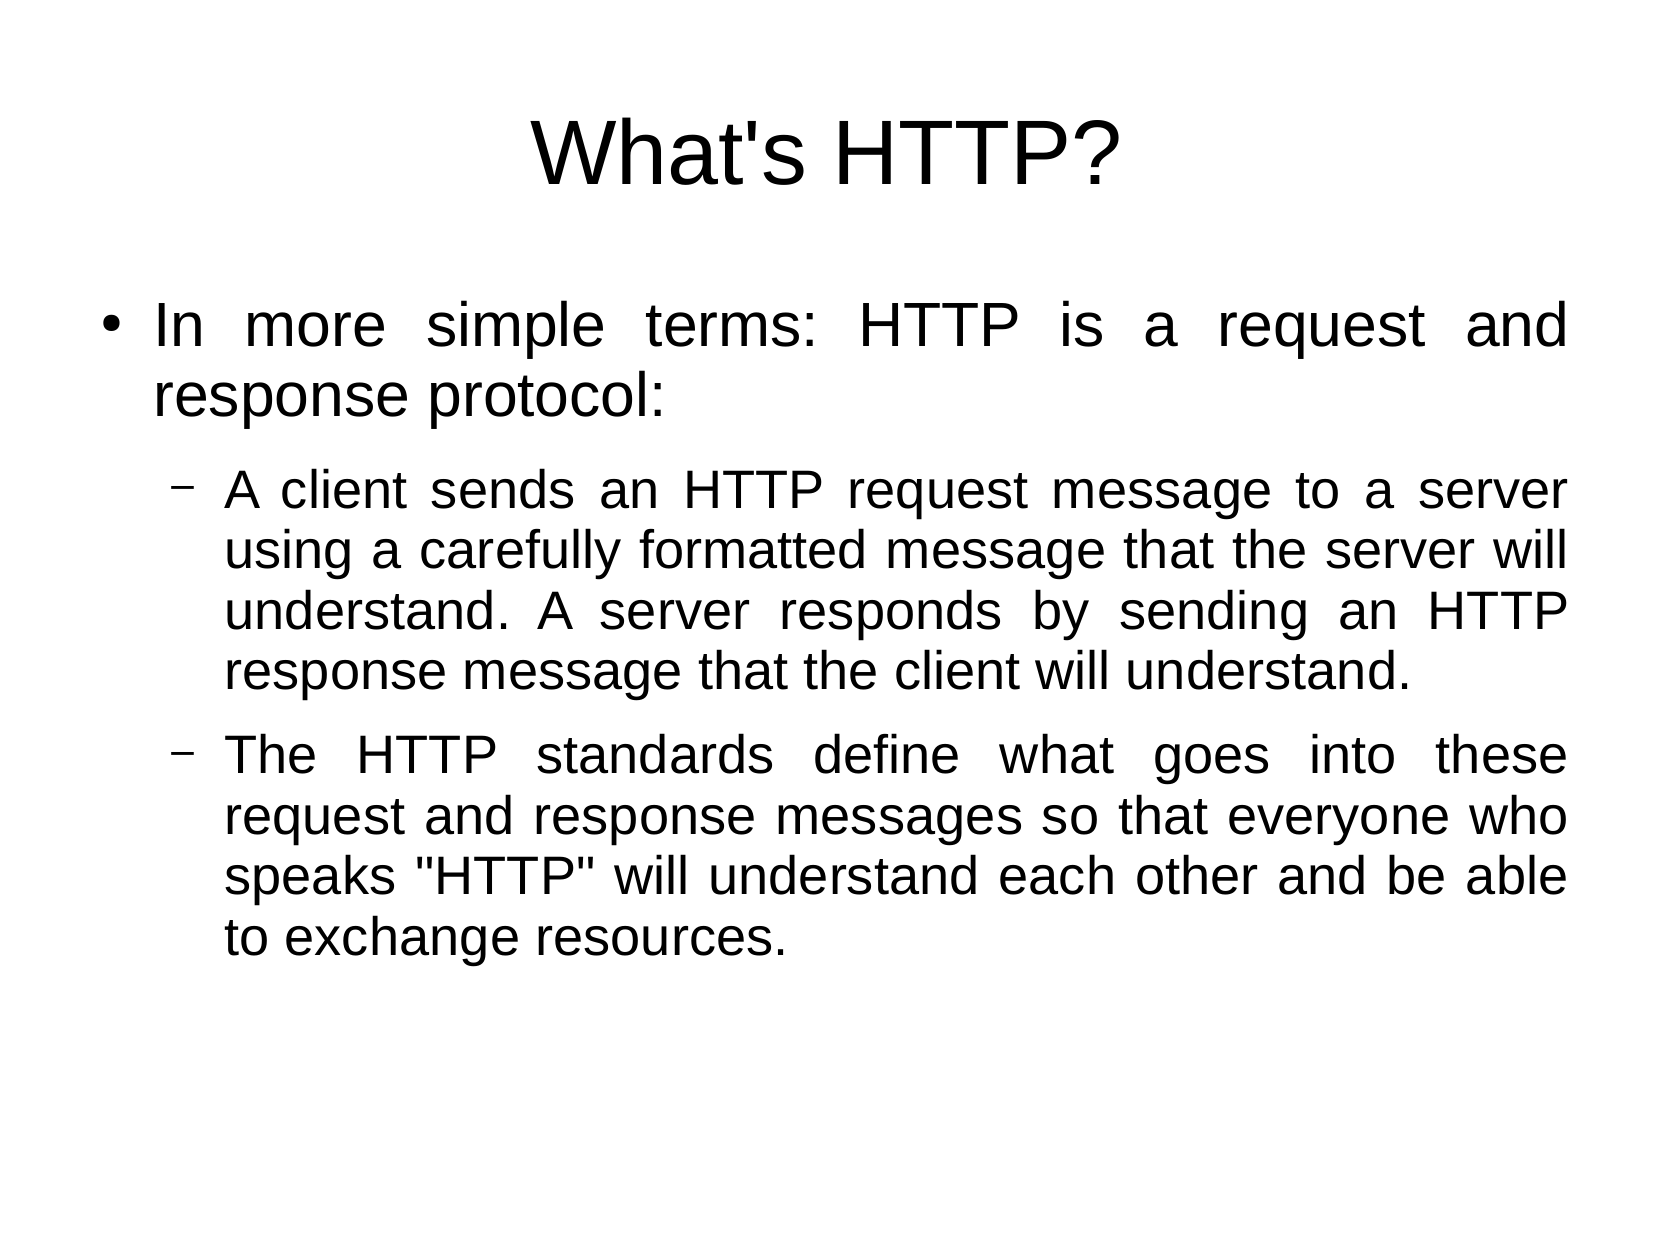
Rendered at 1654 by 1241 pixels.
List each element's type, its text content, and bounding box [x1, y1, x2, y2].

title What's HTTP? [82, 49, 1571, 257]
list In more simple terms: HTTP is a request and response protocol: A client sends an HTTP request message to a server using a carefully formatted message that the server will understand. A server responds by sending an HTTP response message that the client will understand. The HTTP standards define what goes into these request and response messages so that everyone who speaks "HTTP" will understand each other and be able to exchange resources. [82, 290, 1571, 1010]
